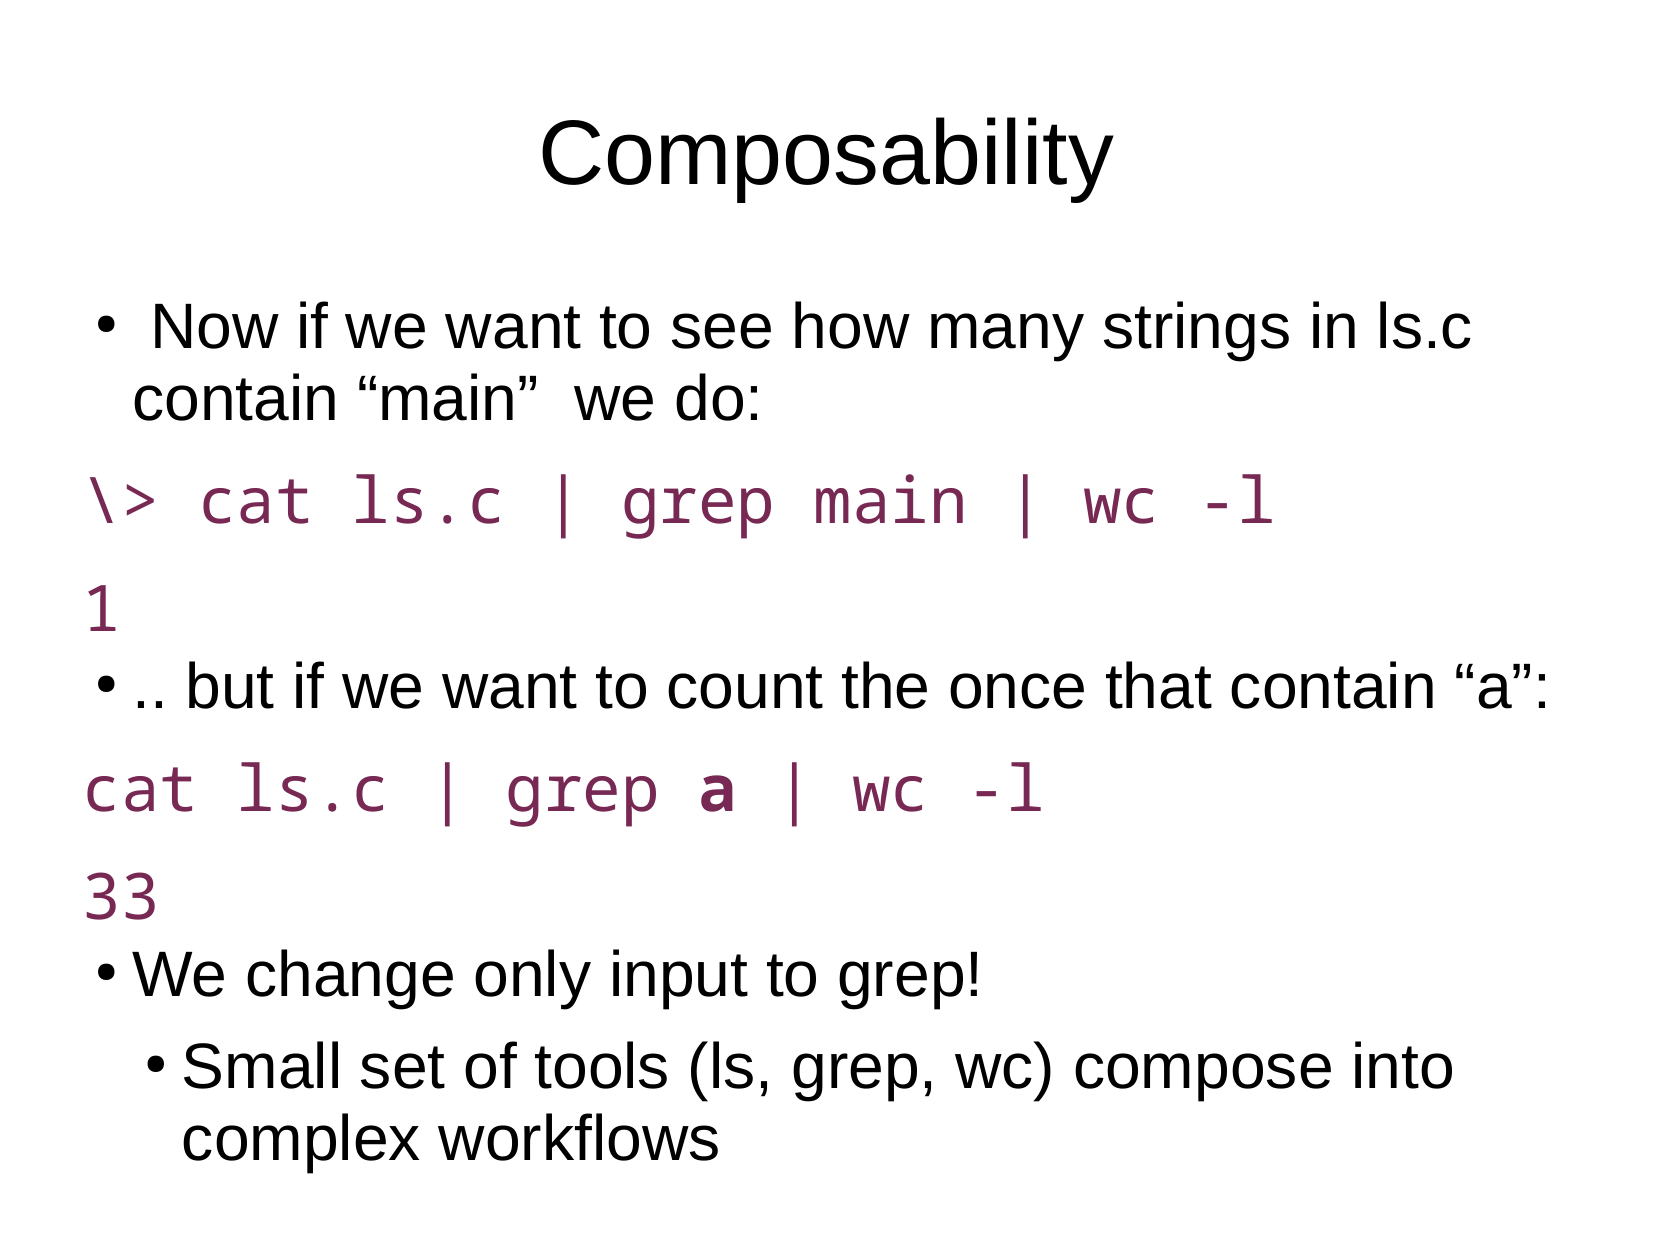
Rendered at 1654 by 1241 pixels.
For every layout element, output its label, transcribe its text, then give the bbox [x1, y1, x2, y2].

title Composability [82, 49, 1571, 257]
list Now if we want to see how many strings in ls.c contain “main” we do: \> cat ls.c | grep main | wc -l 1 .. but if we want to count the once that contain “a”: cat ls.c | grep a | wc -l 33 We change only input to grep! Small set of tools (ls, grep, wc) compose into complex workflows [82, 290, 1571, 1201]
